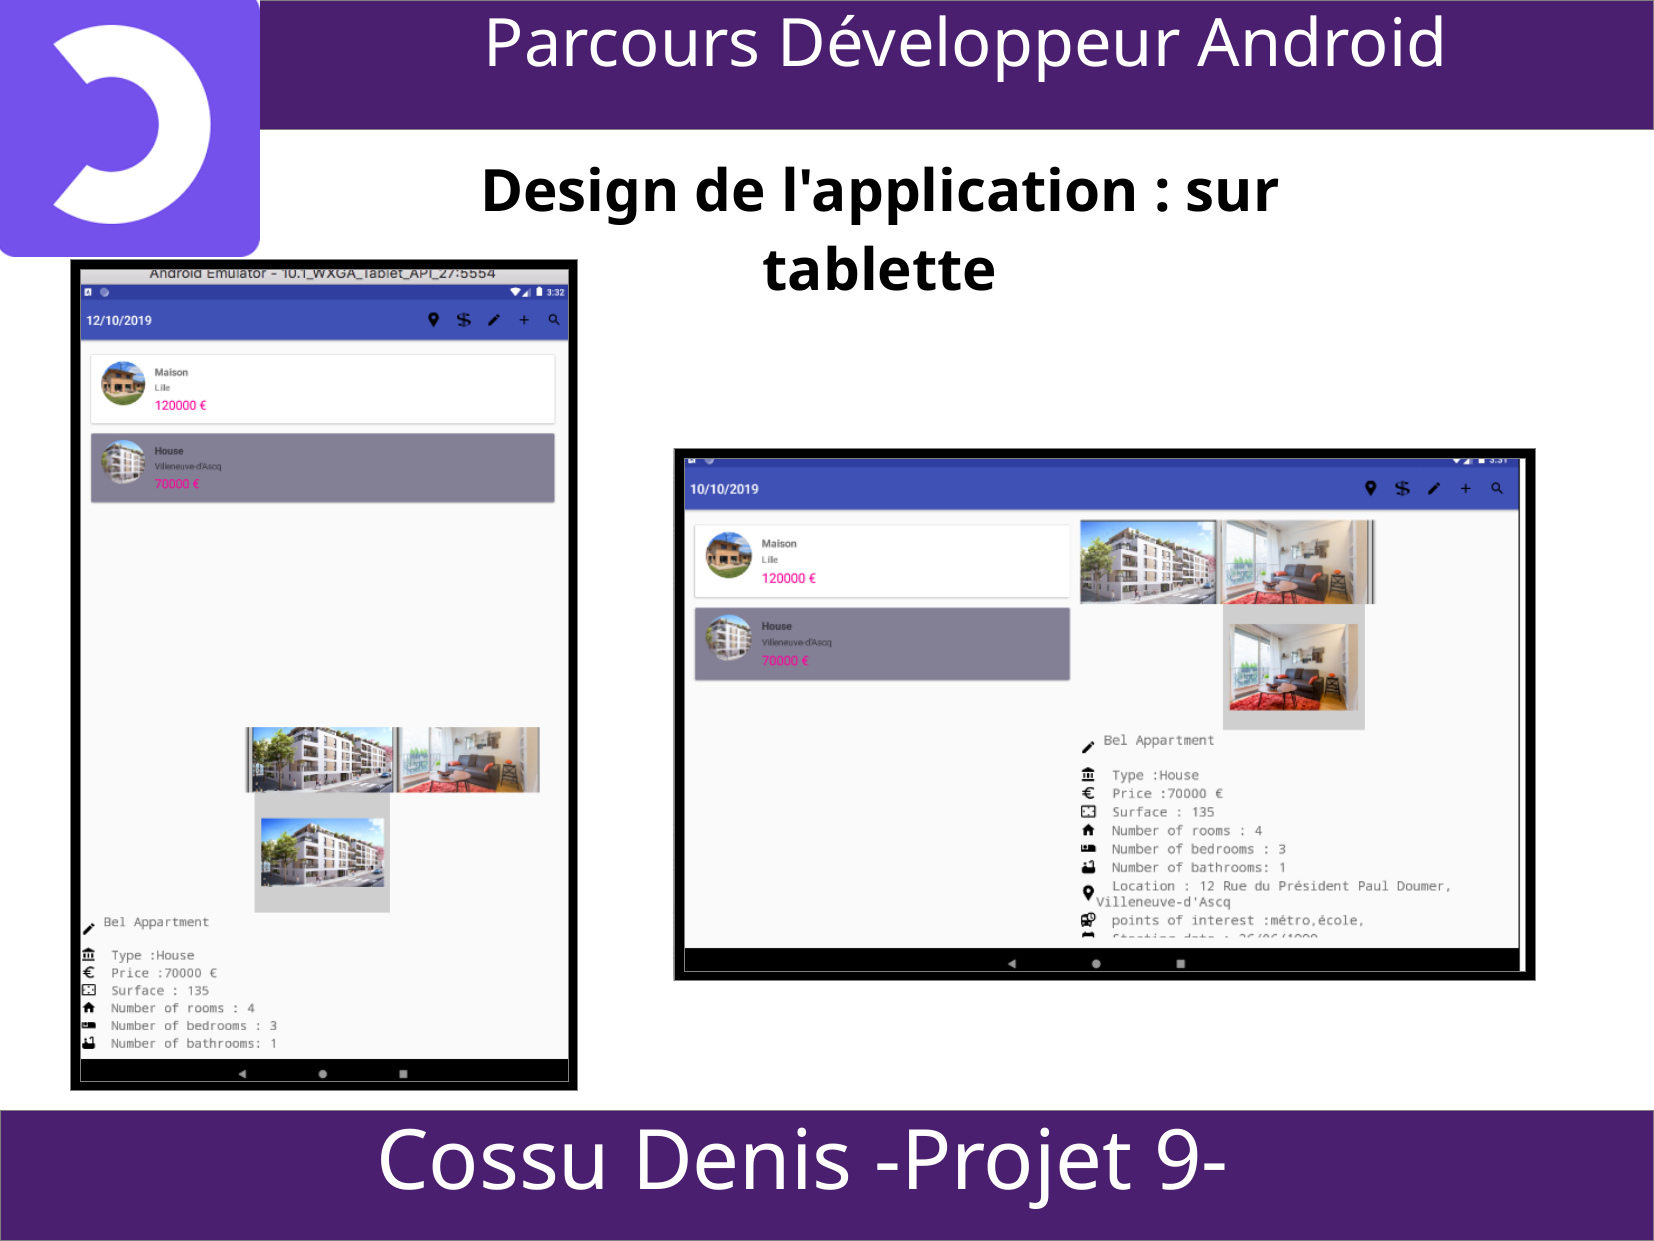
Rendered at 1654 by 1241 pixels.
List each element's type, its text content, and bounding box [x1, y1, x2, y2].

text_box [674, 448, 1536, 981]
text_box Design de l'application : sur tablette [377, 141, 1382, 719]
picture [685, 459, 1521, 971]
text_box [70, 259, 578, 1091]
picture [0, 0, 260, 257]
picture [81, 270, 568, 1081]
